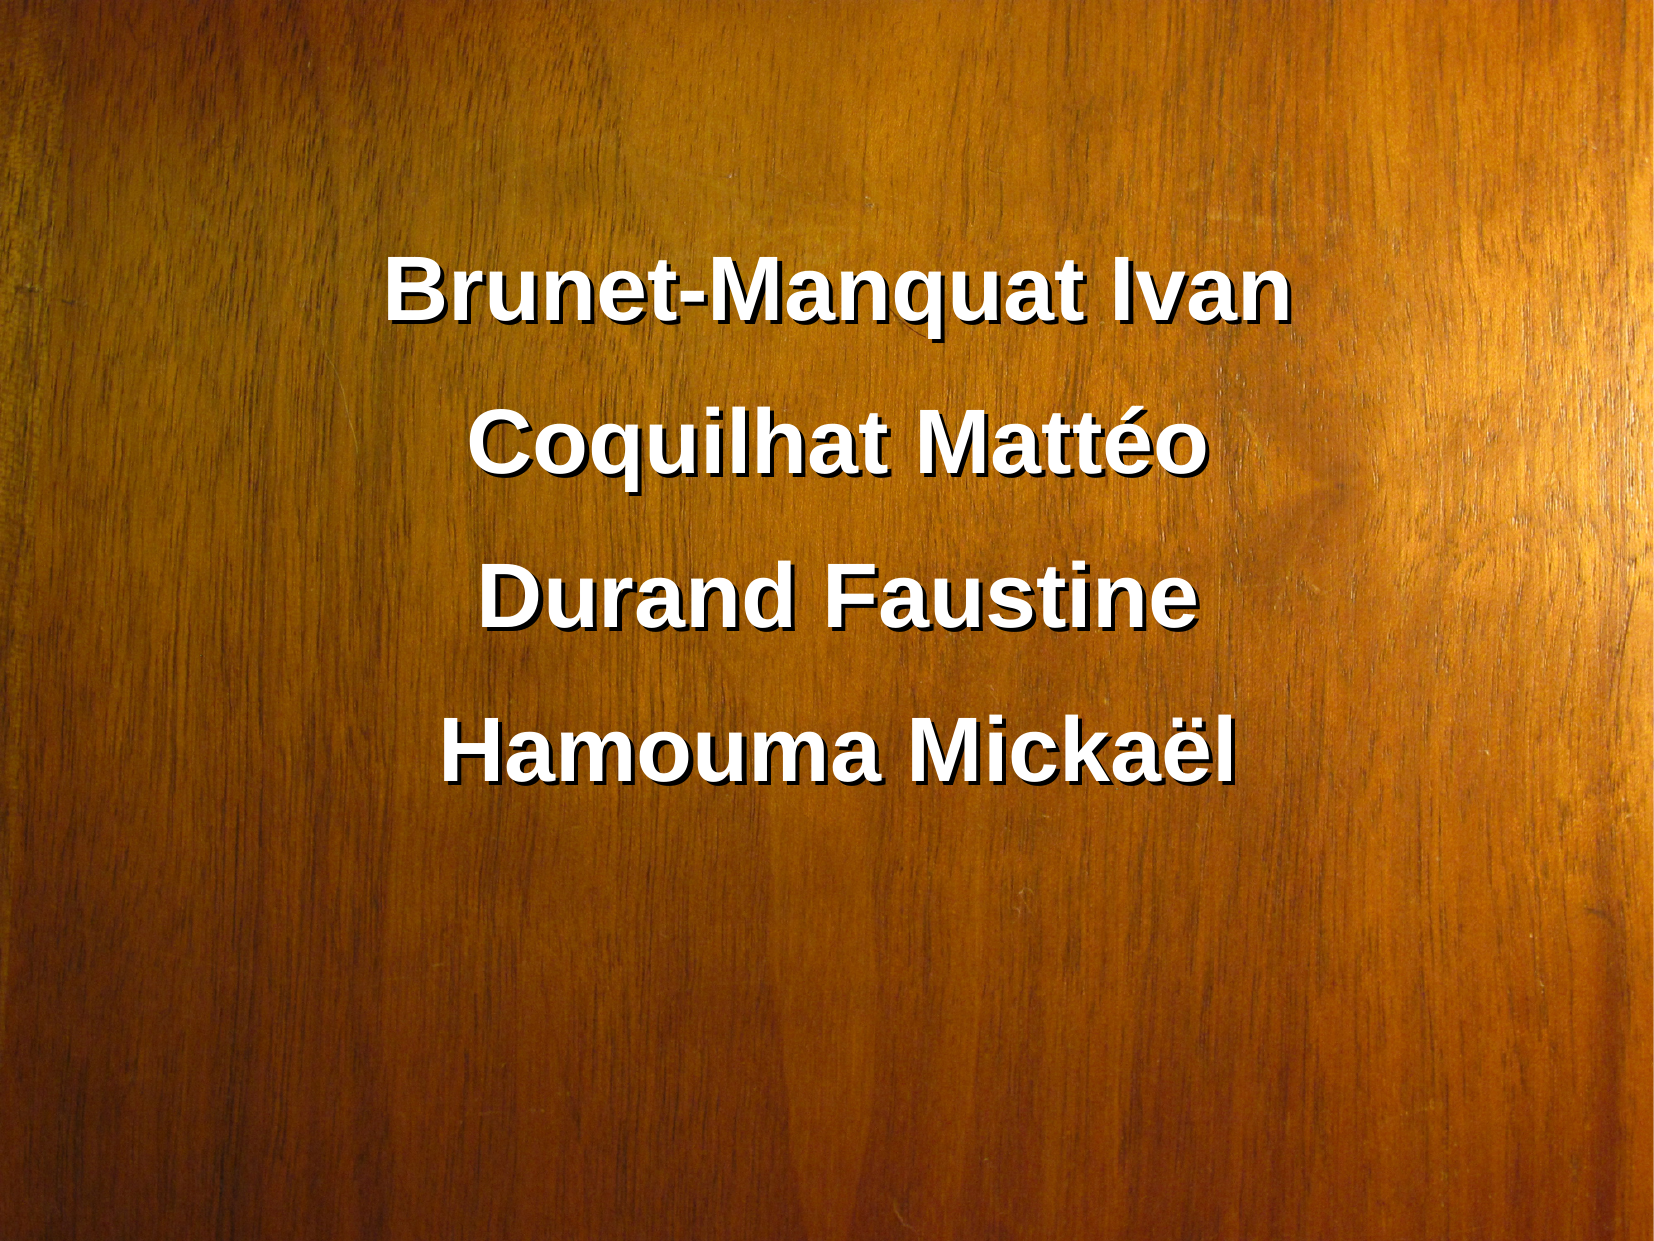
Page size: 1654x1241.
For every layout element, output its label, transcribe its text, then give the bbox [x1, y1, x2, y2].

picture [0, 0, 1654, 1241]
title Brunet-Manquat Ivan Coquilhat Mattéo Durand Faustine Hamouma Mickaël [94, 210, 1583, 776]
